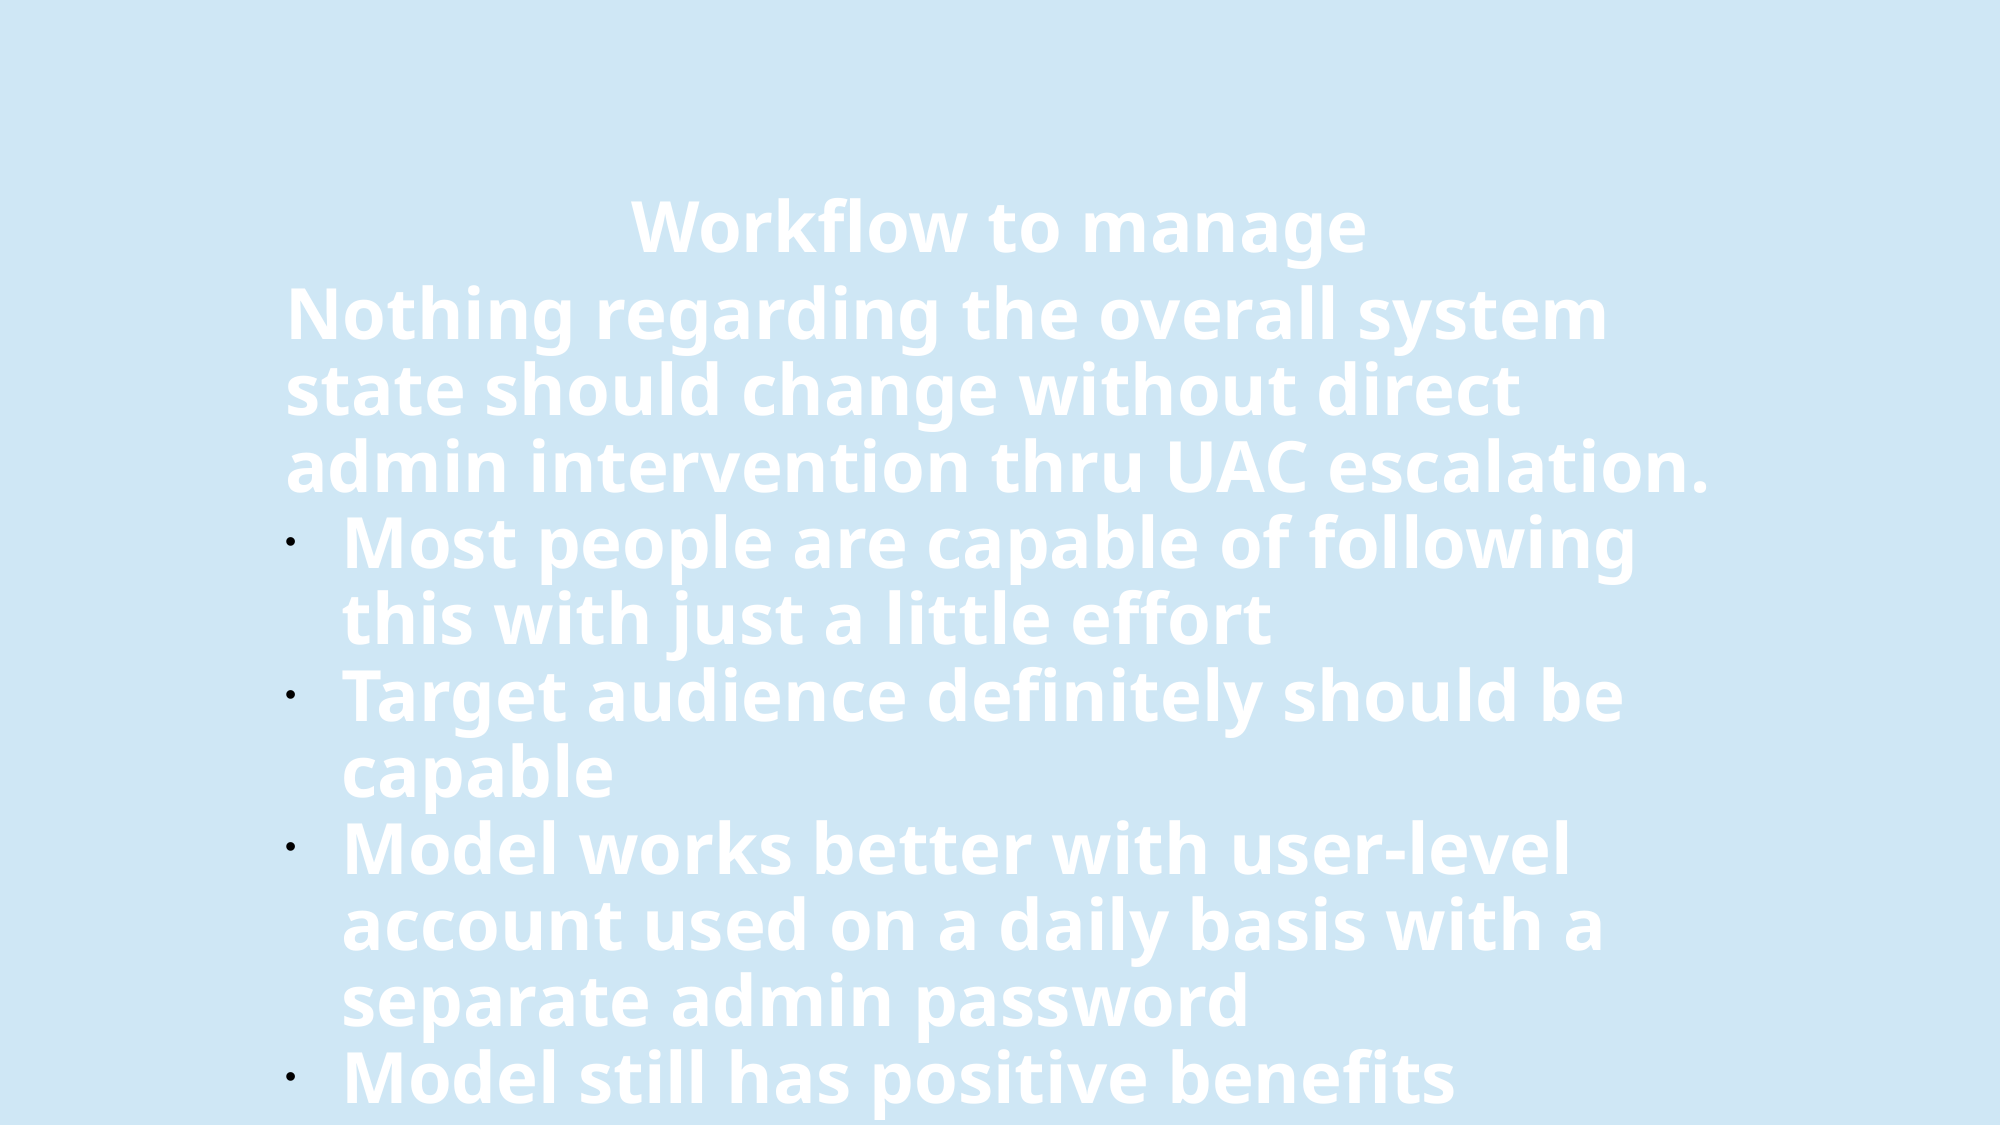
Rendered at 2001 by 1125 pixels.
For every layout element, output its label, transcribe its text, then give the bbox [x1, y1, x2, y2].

title Workflow to manage [261, 184, 1739, 568]
subtitle Nothing regarding the overall system state should change without direct admin intervention thru UAC escalation. Most people are capable of following this with just a little effort Target audience definitely should be capable Model works better with user-level account used on a daily basis with a separate admin password Model still has positive benefits without account separation [270, 270, 1748, 751]
